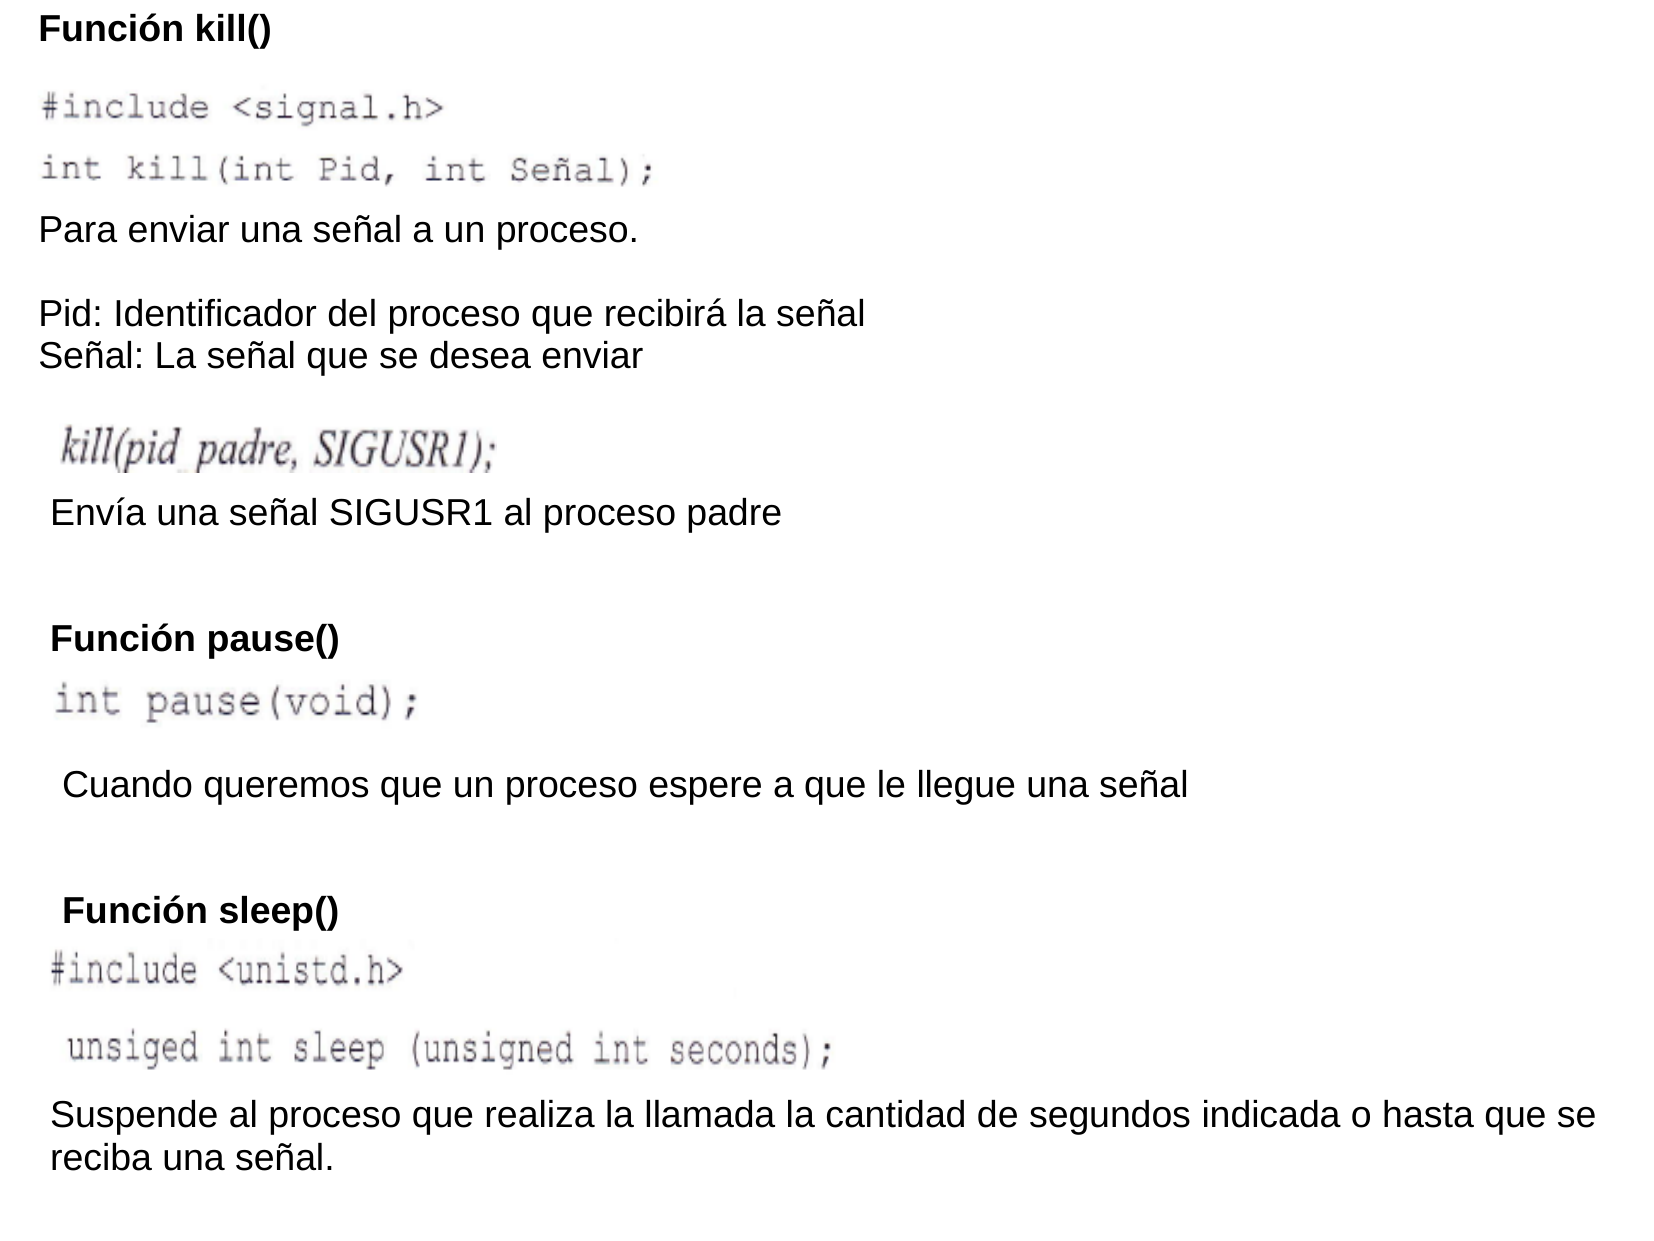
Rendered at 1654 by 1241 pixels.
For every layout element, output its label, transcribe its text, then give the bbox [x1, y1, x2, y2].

text_box Para enviar una señal a un proceso. Pid: Identificador del proceso que recibirá la señal Señal: La señal que se desea enviar [23, 200, 1654, 384]
picture [23, 70, 686, 200]
text_box Envía una señal SIGUSR1 al proceso padre Función pause() [35, 484, 1630, 712]
picture [59, 423, 497, 473]
text_box Función kill() [23, 0, 1654, 143]
picture [35, 938, 839, 1075]
text_box Cuando queremos que un proceso espere a que le llegue una señal Función sleep() [47, 755, 1571, 941]
picture [29, 673, 444, 733]
text_box Suspende al proceso que realiza la llamada la cantidad de segundos indicada o hasta que se reciba una señal. [35, 1086, 1619, 1186]
